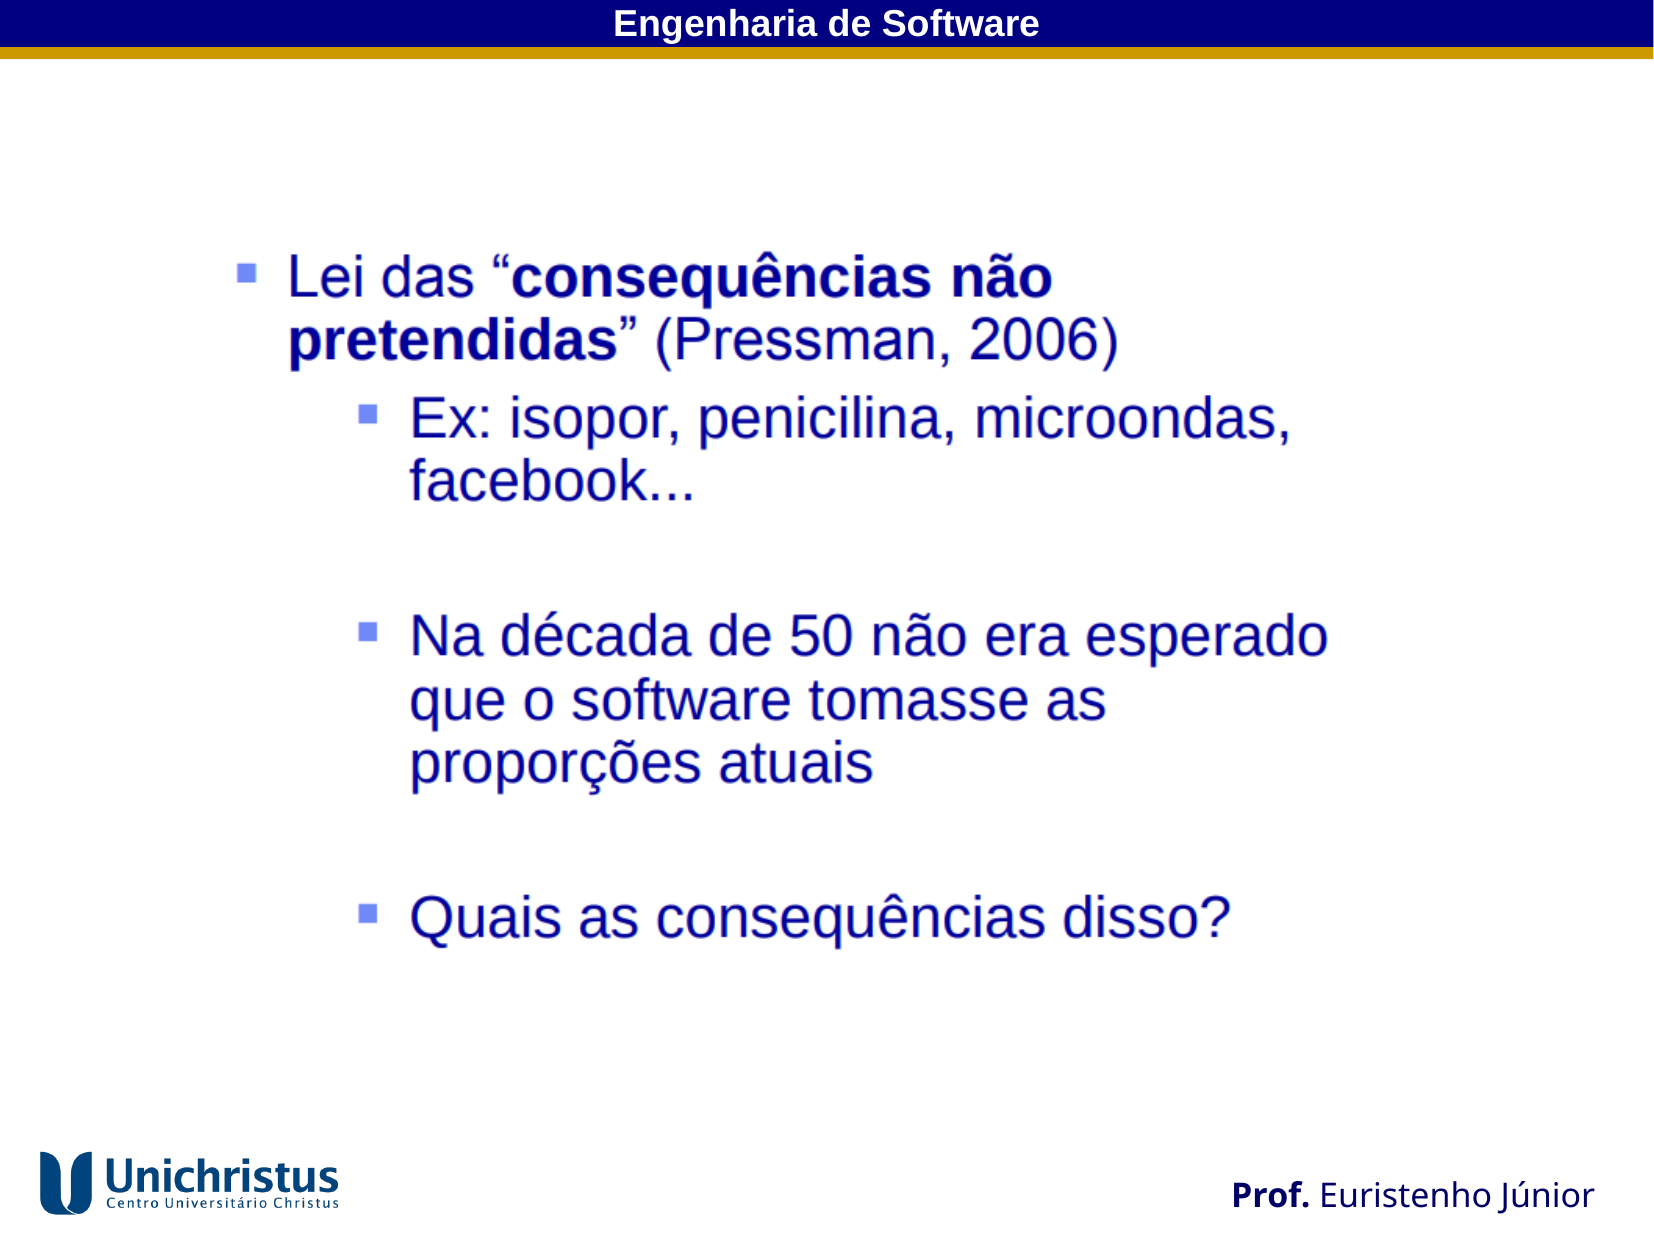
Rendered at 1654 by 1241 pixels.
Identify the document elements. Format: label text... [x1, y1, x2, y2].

text_box Engenharia de Software [0, 0, 1654, 47]
text_box Prof. Euristenho Júnior [1216, 1163, 1654, 1224]
picture [221, 228, 1342, 978]
picture [35, 1148, 343, 1217]
text_box [0, 47, 1654, 60]
